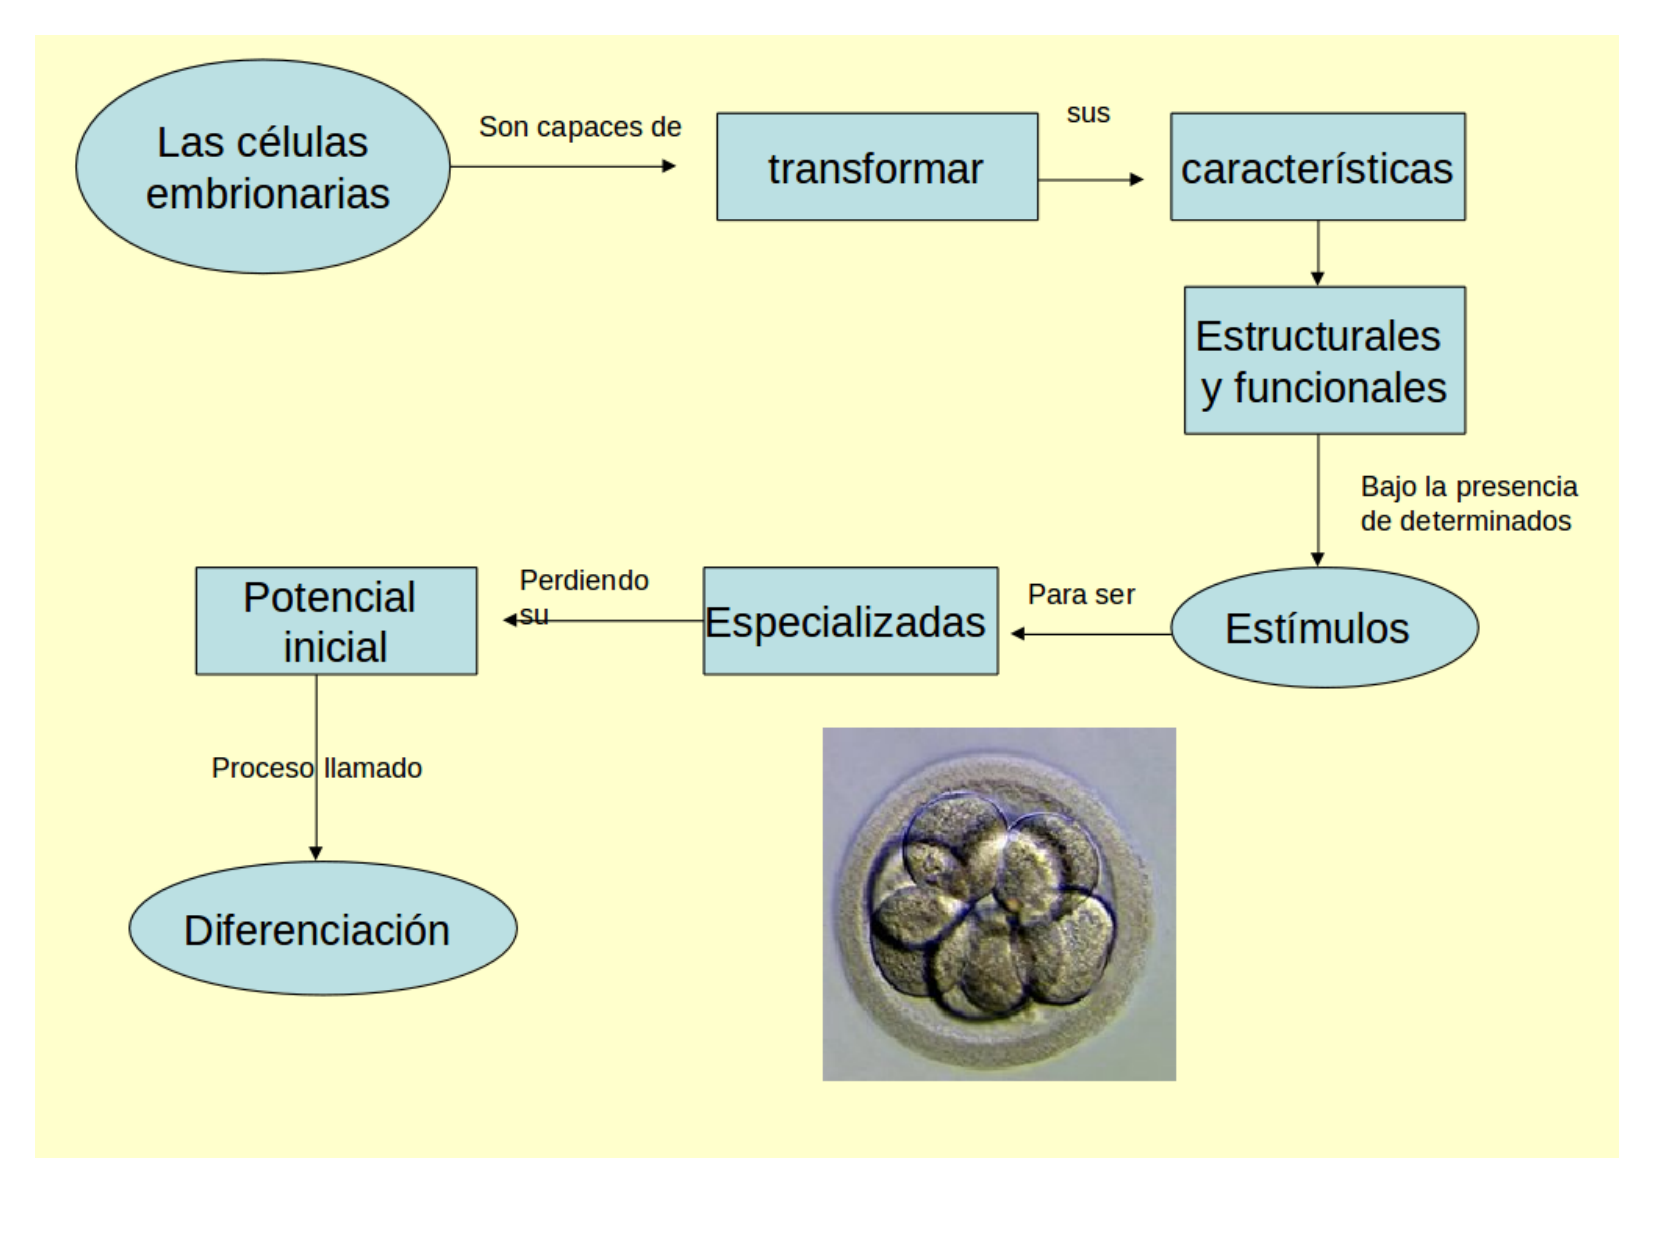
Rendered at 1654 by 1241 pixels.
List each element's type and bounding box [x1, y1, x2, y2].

picture [35, 35, 1619, 1158]
